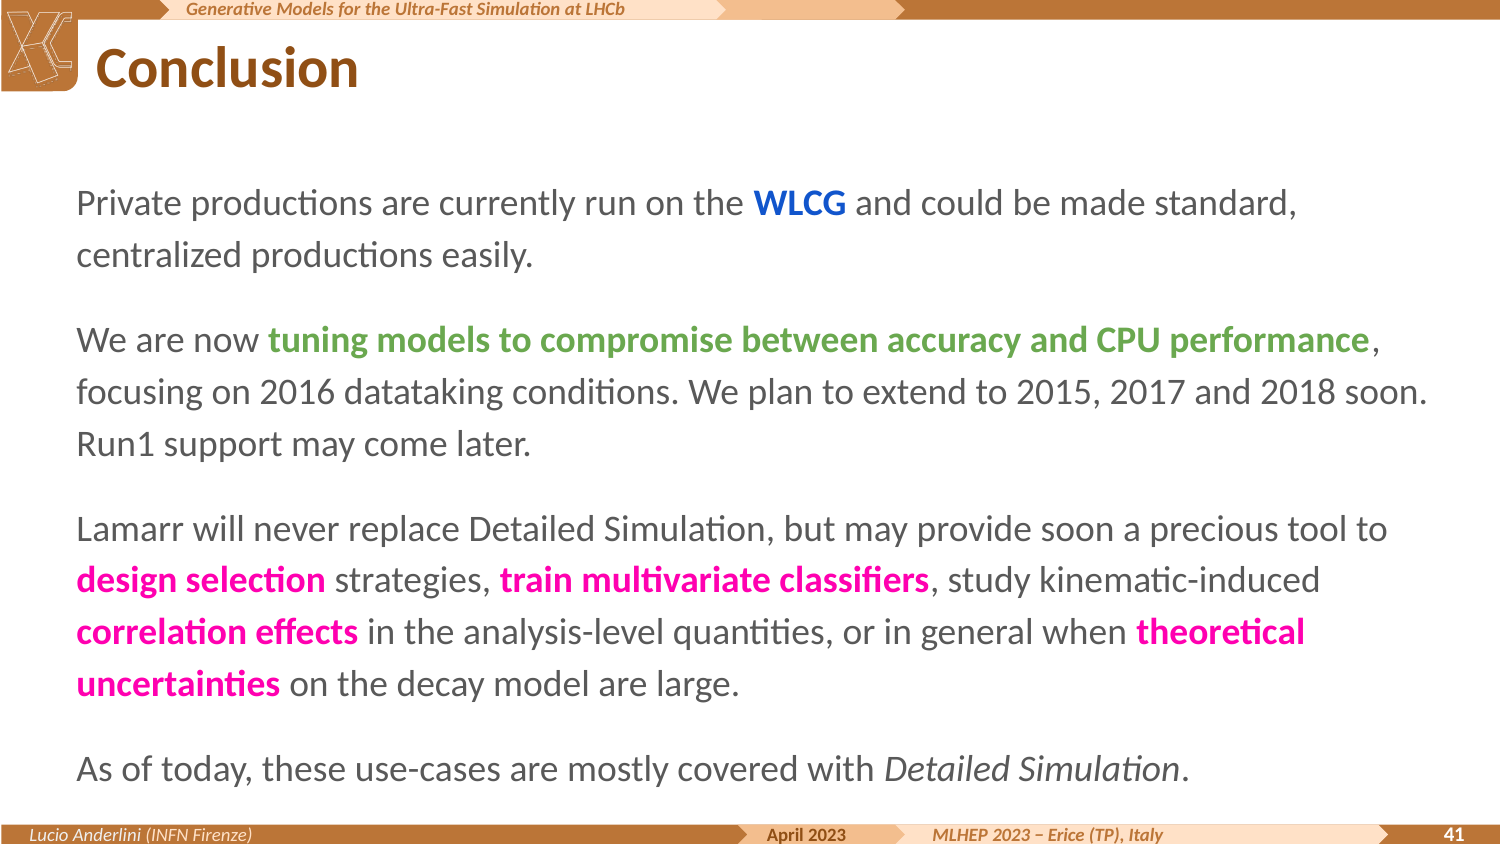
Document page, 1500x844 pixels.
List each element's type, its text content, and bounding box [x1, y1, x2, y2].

slide_number <number> [1389, 801, 1480, 844]
list Private productions are currently run on the WLCG and could be made standard, centralized productions easily. We are now tuning models to compromise between accuracy and CPU performance, focusing on 2016 datataking conditions. We plan to extend to 2015, 2017 and 2018 soon. Run1 support may come later. Lamarr will never replace Detailed Simulation, but may provide soon a precious tool to design selection strategies, train multivariate classifiers, study kinematic-induced correlation effects in the analysis-level quantities, or in general when theoretical uncertainties on the decay model are large. As of today, these use-cases are mostly covered with Detailed Simulation. [61, 156, 1449, 787]
title Conclusion [81, 14, 1480, 109]
